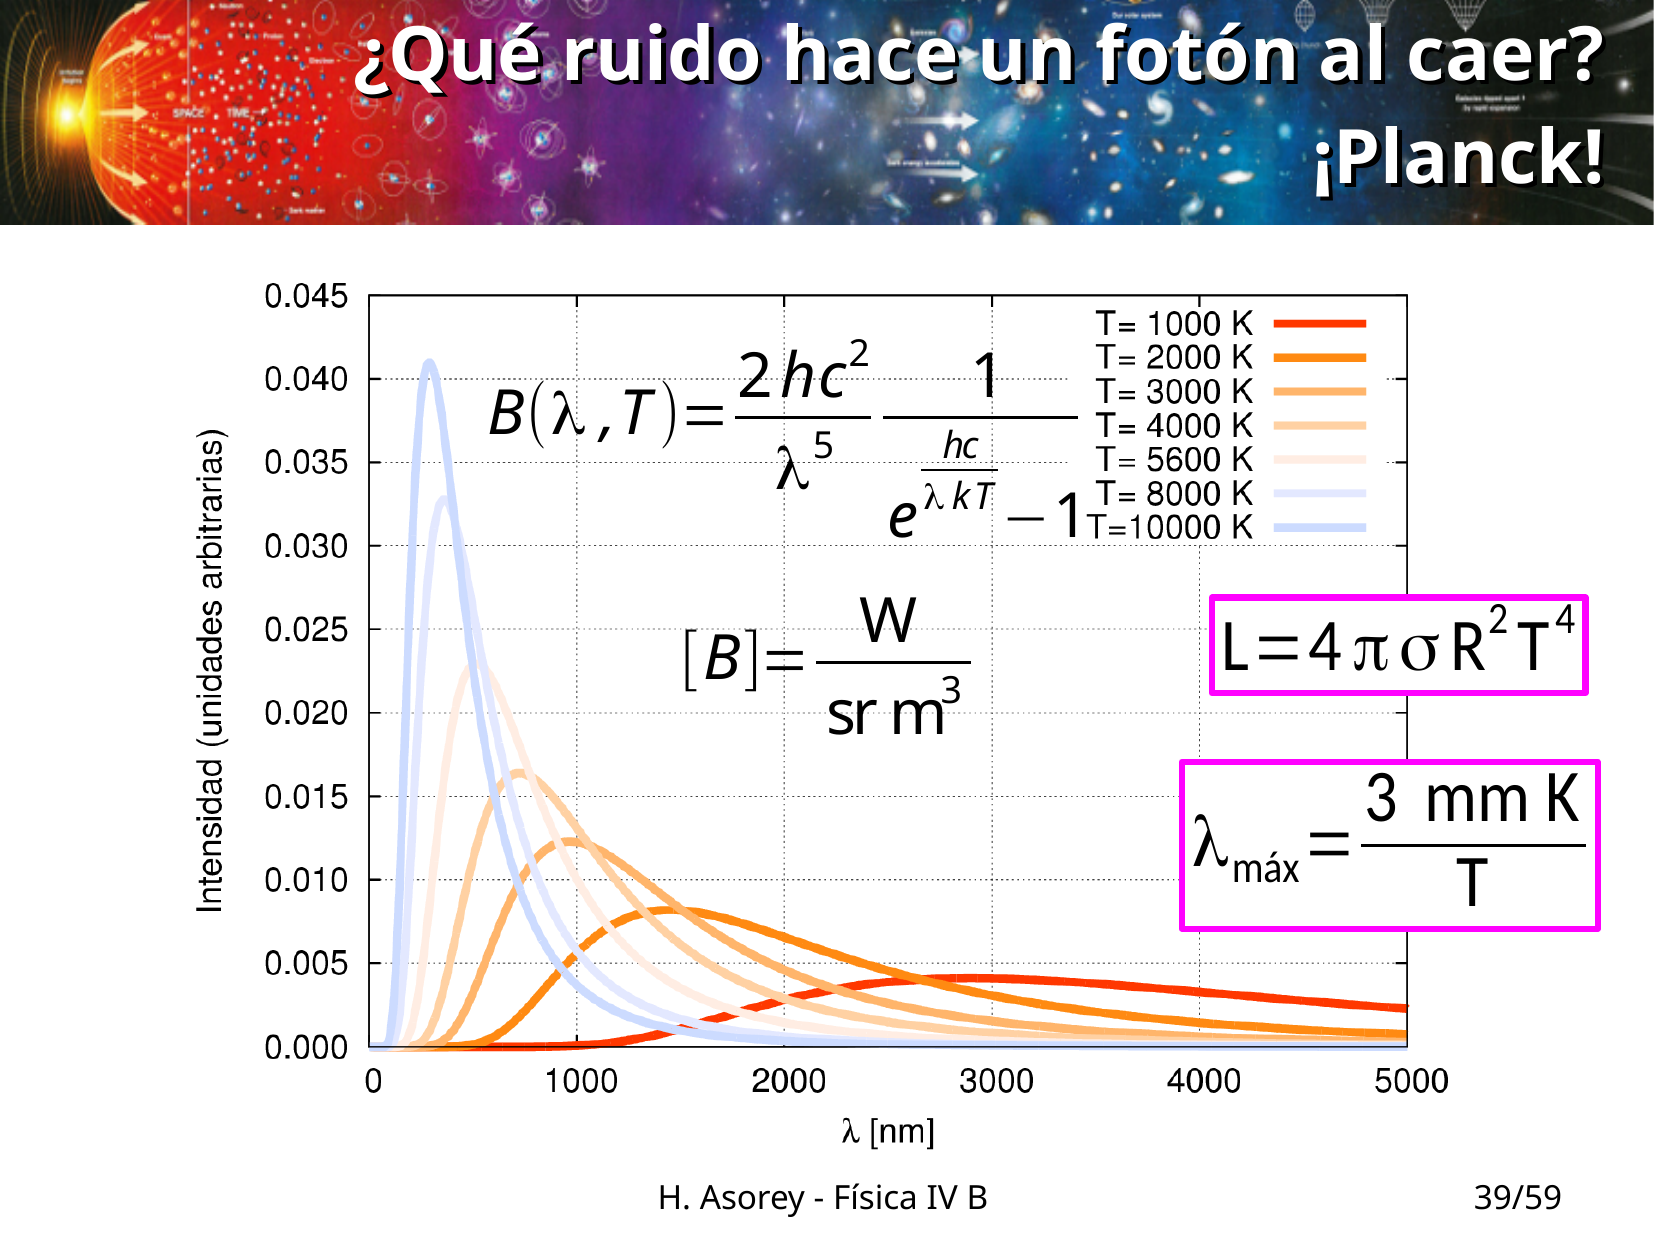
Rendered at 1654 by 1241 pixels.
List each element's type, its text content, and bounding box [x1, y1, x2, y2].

picture [182, 254, 1468, 1156]
chart [1215, 600, 1583, 691]
picture [0, 0, 1654, 225]
chart [480, 330, 1088, 553]
chart [1185, 765, 1595, 926]
chart [675, 581, 980, 751]
title ¿Qué ruido hace un fotón al caer? ¡Planck! [45, 15, 1606, 191]
